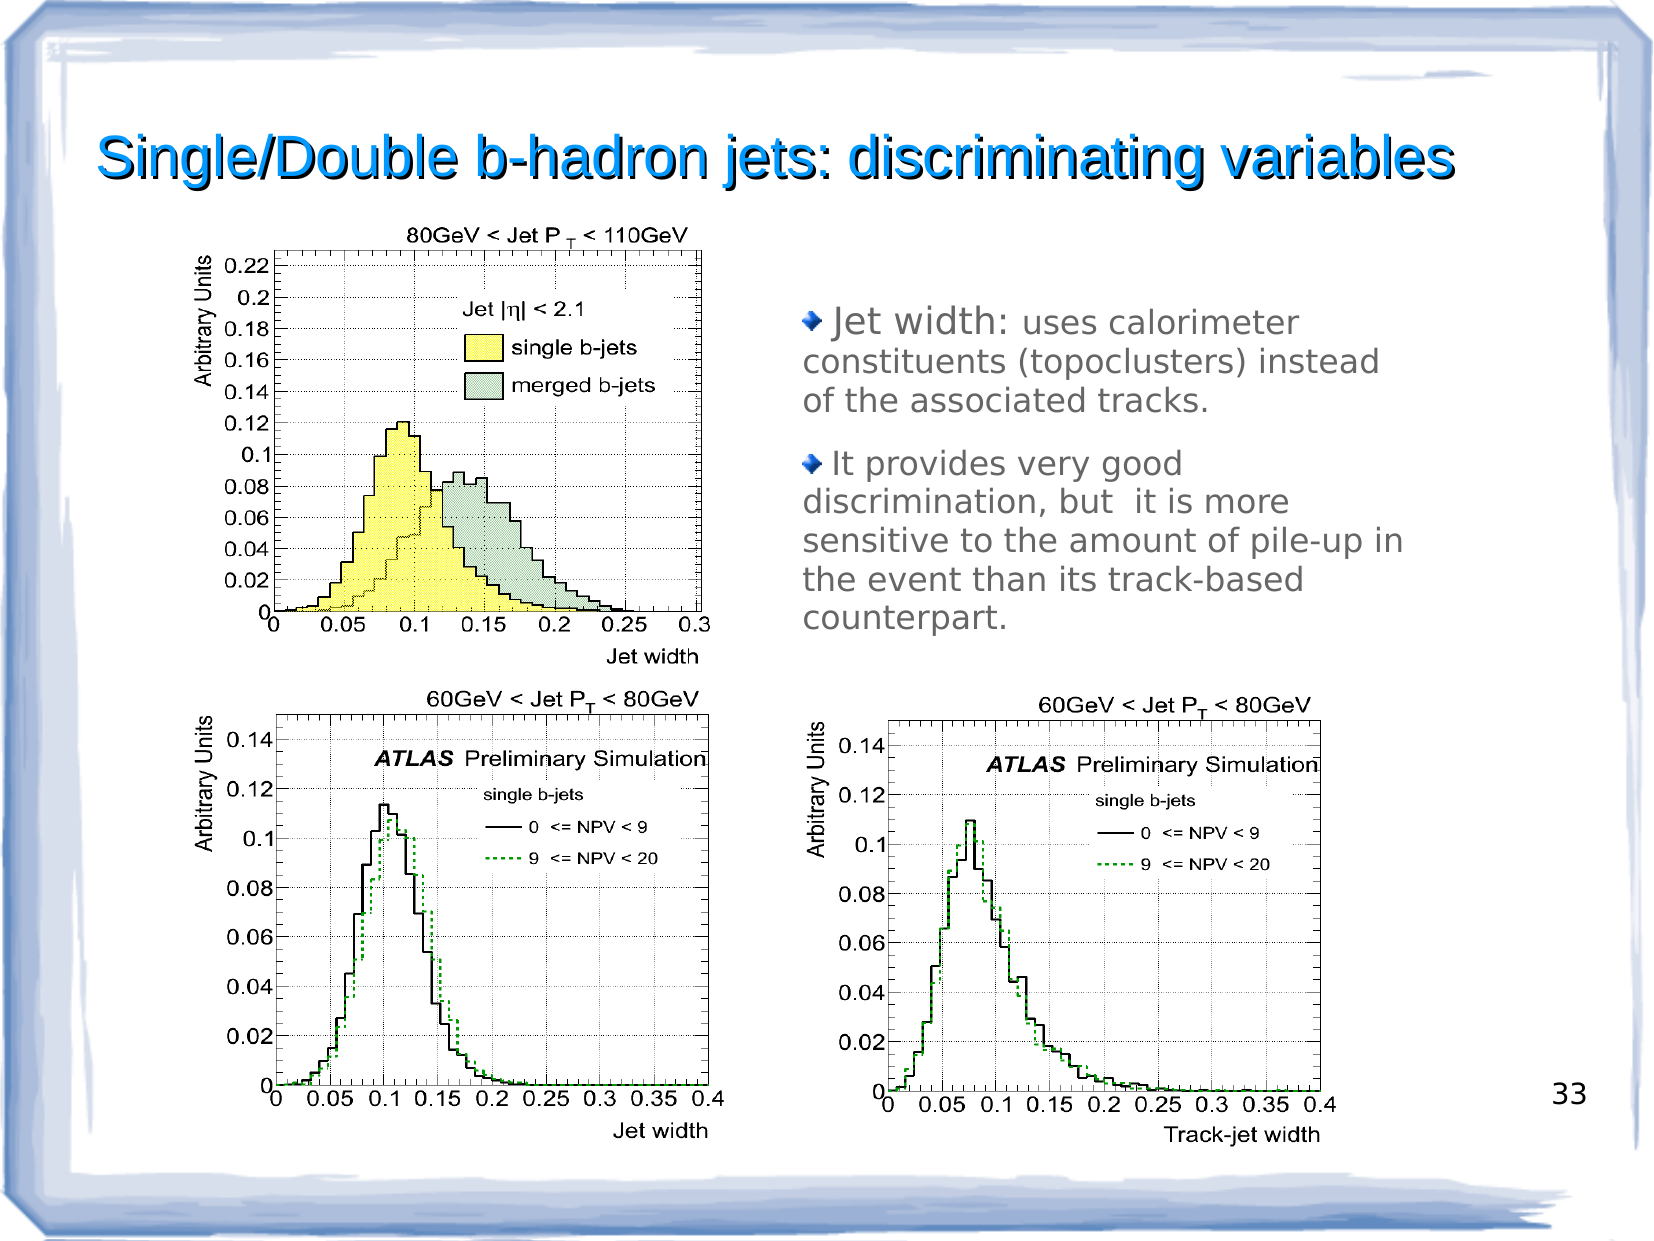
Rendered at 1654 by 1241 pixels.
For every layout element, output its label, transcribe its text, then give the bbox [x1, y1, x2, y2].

text_box Jet width: uses calorimeter constituents (topoclusters) instead of the associated tracks. It provides very good discrimination, but it is more sensitive to the amount of pile-up in the event than its track-based counterpart. [787, 292, 1426, 645]
picture [0, 0, 1654, 1241]
title Single/Double b-hadron jets: discriminating variables [95, 83, 1479, 230]
